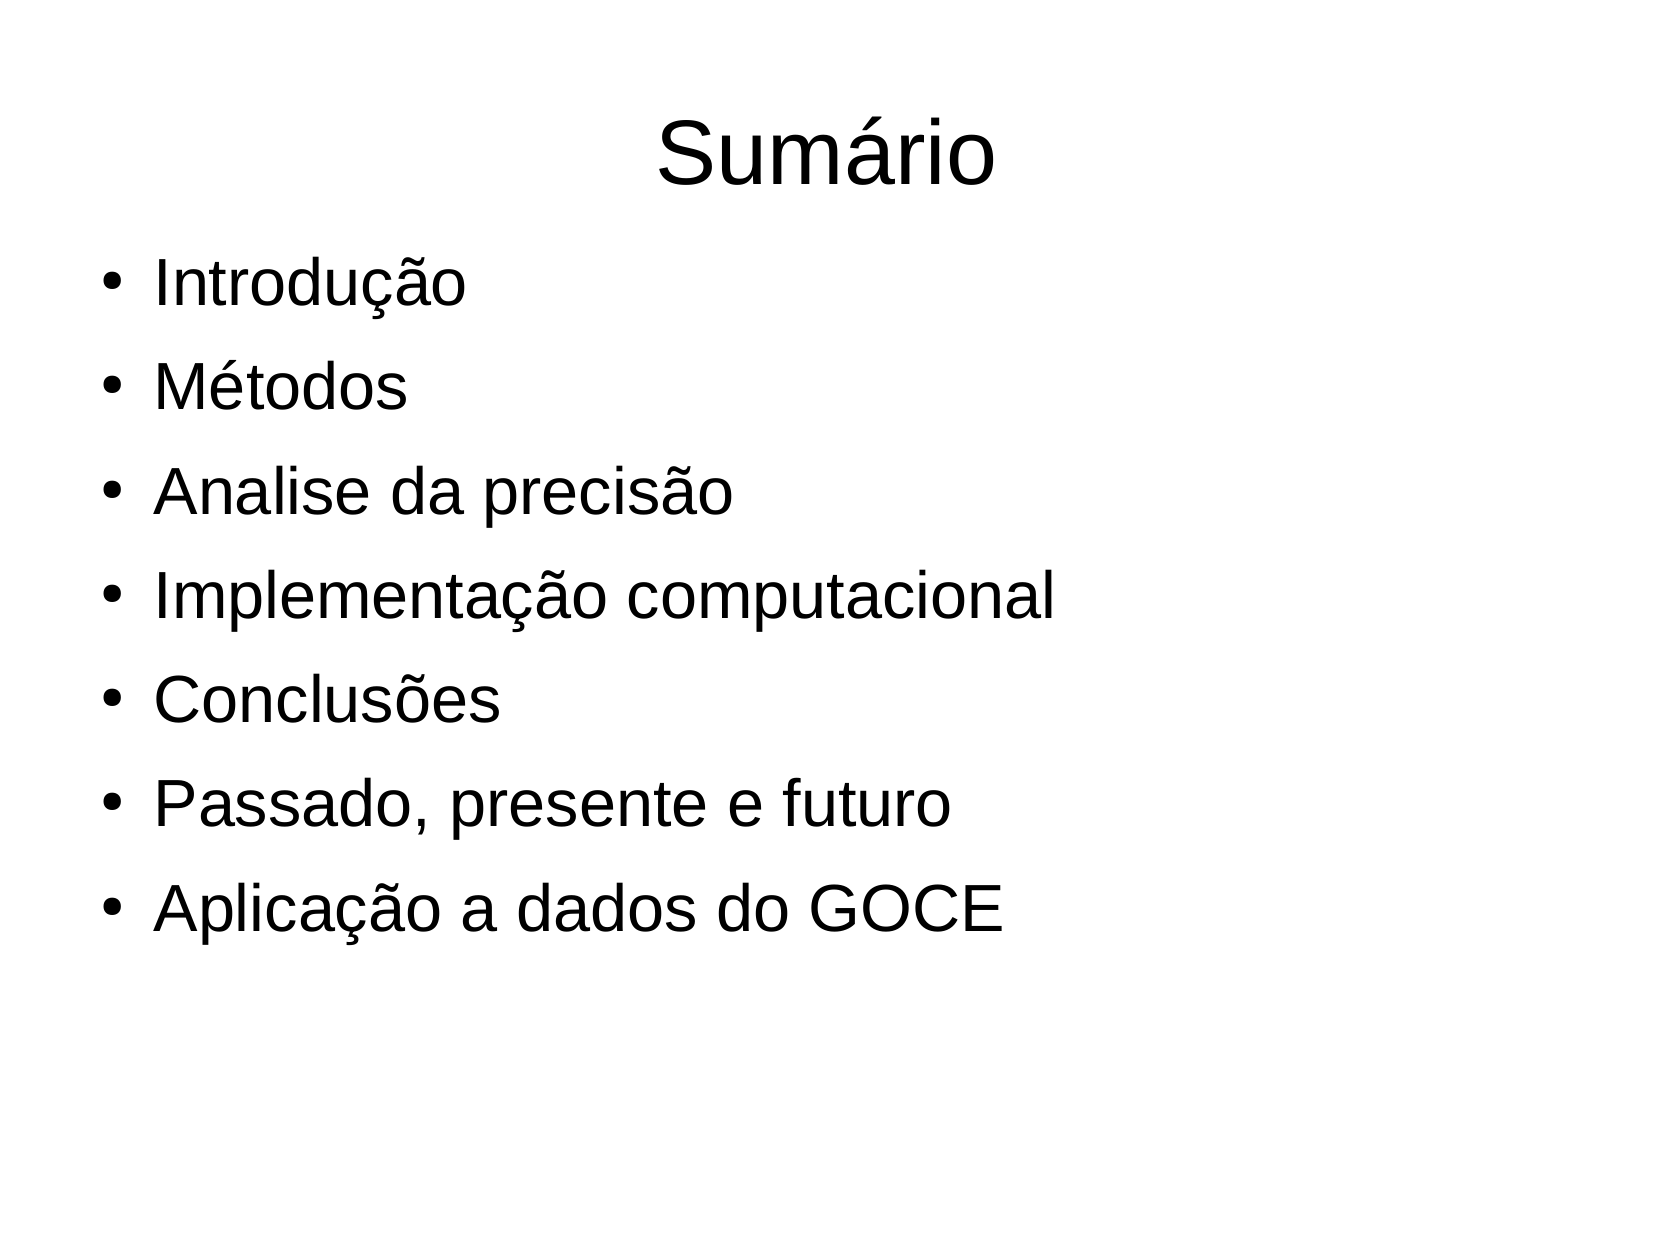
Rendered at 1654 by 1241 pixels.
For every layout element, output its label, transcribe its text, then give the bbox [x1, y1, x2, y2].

title Sumário [82, 49, 1571, 257]
list Introdução Métodos Analise da precisão Implementação computacional Conclusões Passado, presente e futuro Aplicação a dados do GOCE [82, 245, 1538, 1156]
